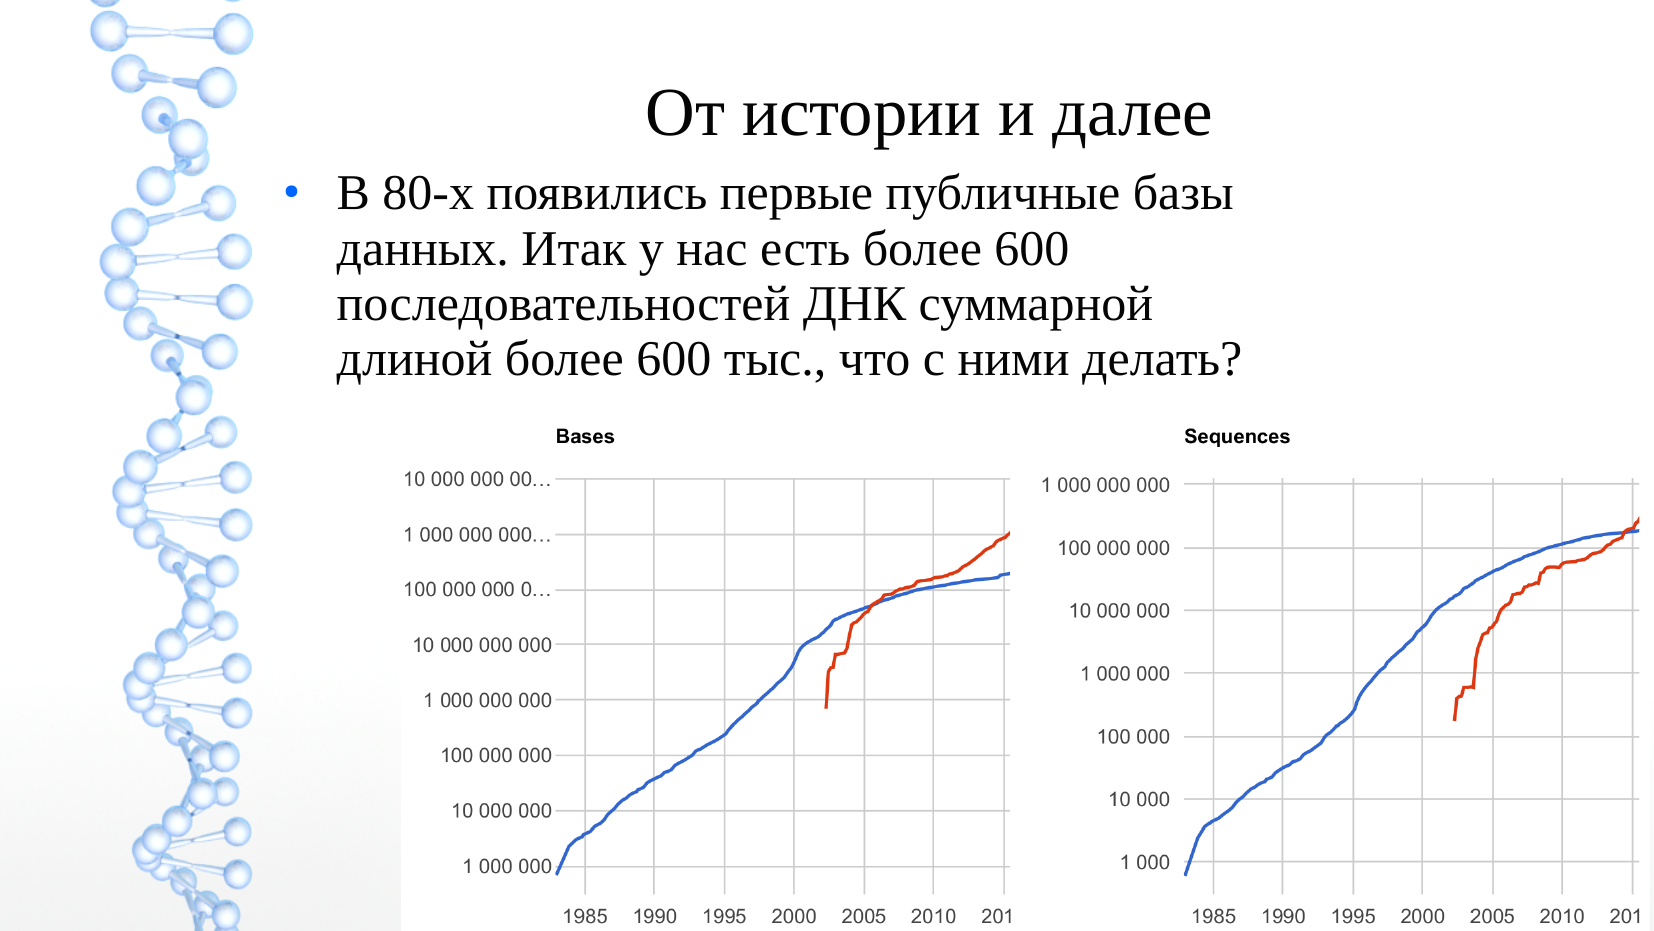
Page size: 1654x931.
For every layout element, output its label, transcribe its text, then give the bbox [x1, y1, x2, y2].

picture [0, 0, 1654, 931]
title От истории и далее [265, 35, 1595, 189]
list В 80-х появились первые публичные базы данных. Итак у нас есть более 600 последовательностей ДНК суммарной длиной более 600 тыс., что с ними делать? [265, 165, 1288, 390]
